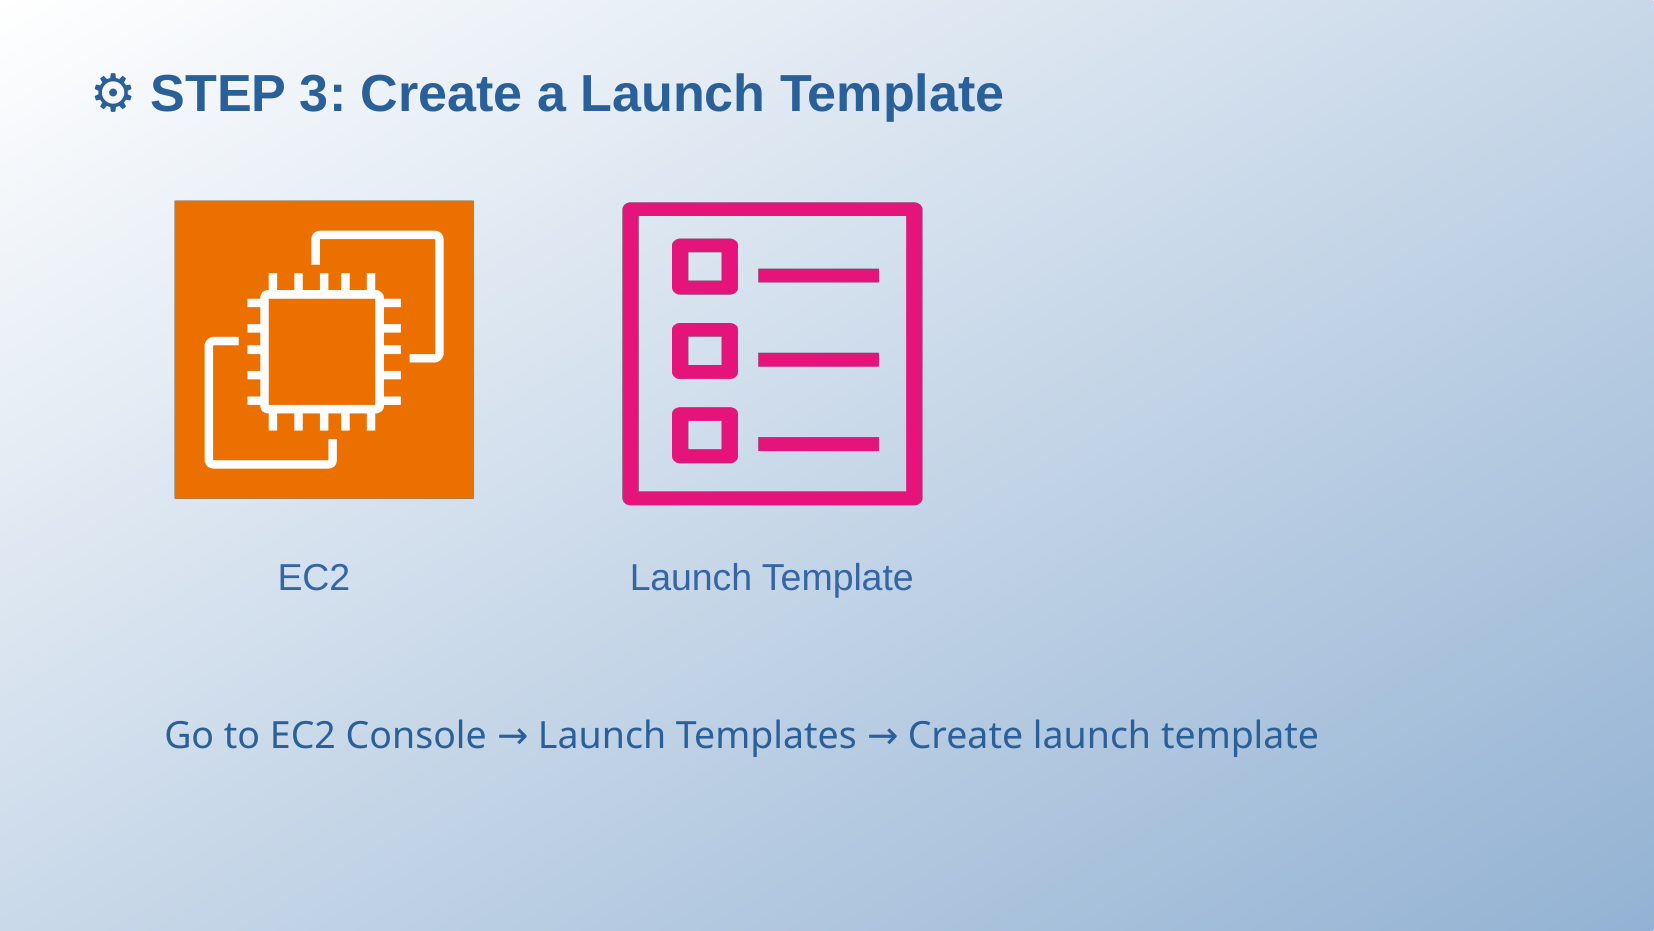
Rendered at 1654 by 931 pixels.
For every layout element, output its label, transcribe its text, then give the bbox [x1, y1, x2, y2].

text_box Go to EC2 Console → Launch Templates → Create launch template [149, 701, 1613, 822]
text_box EC2 [182, 549, 446, 641]
text_box ⚙️ STEP 3: Create a Launch Template [74, 57, 1613, 150]
picture [606, 187, 938, 520]
picture [161, 187, 487, 512]
text_box Launch Template [584, 549, 960, 725]
